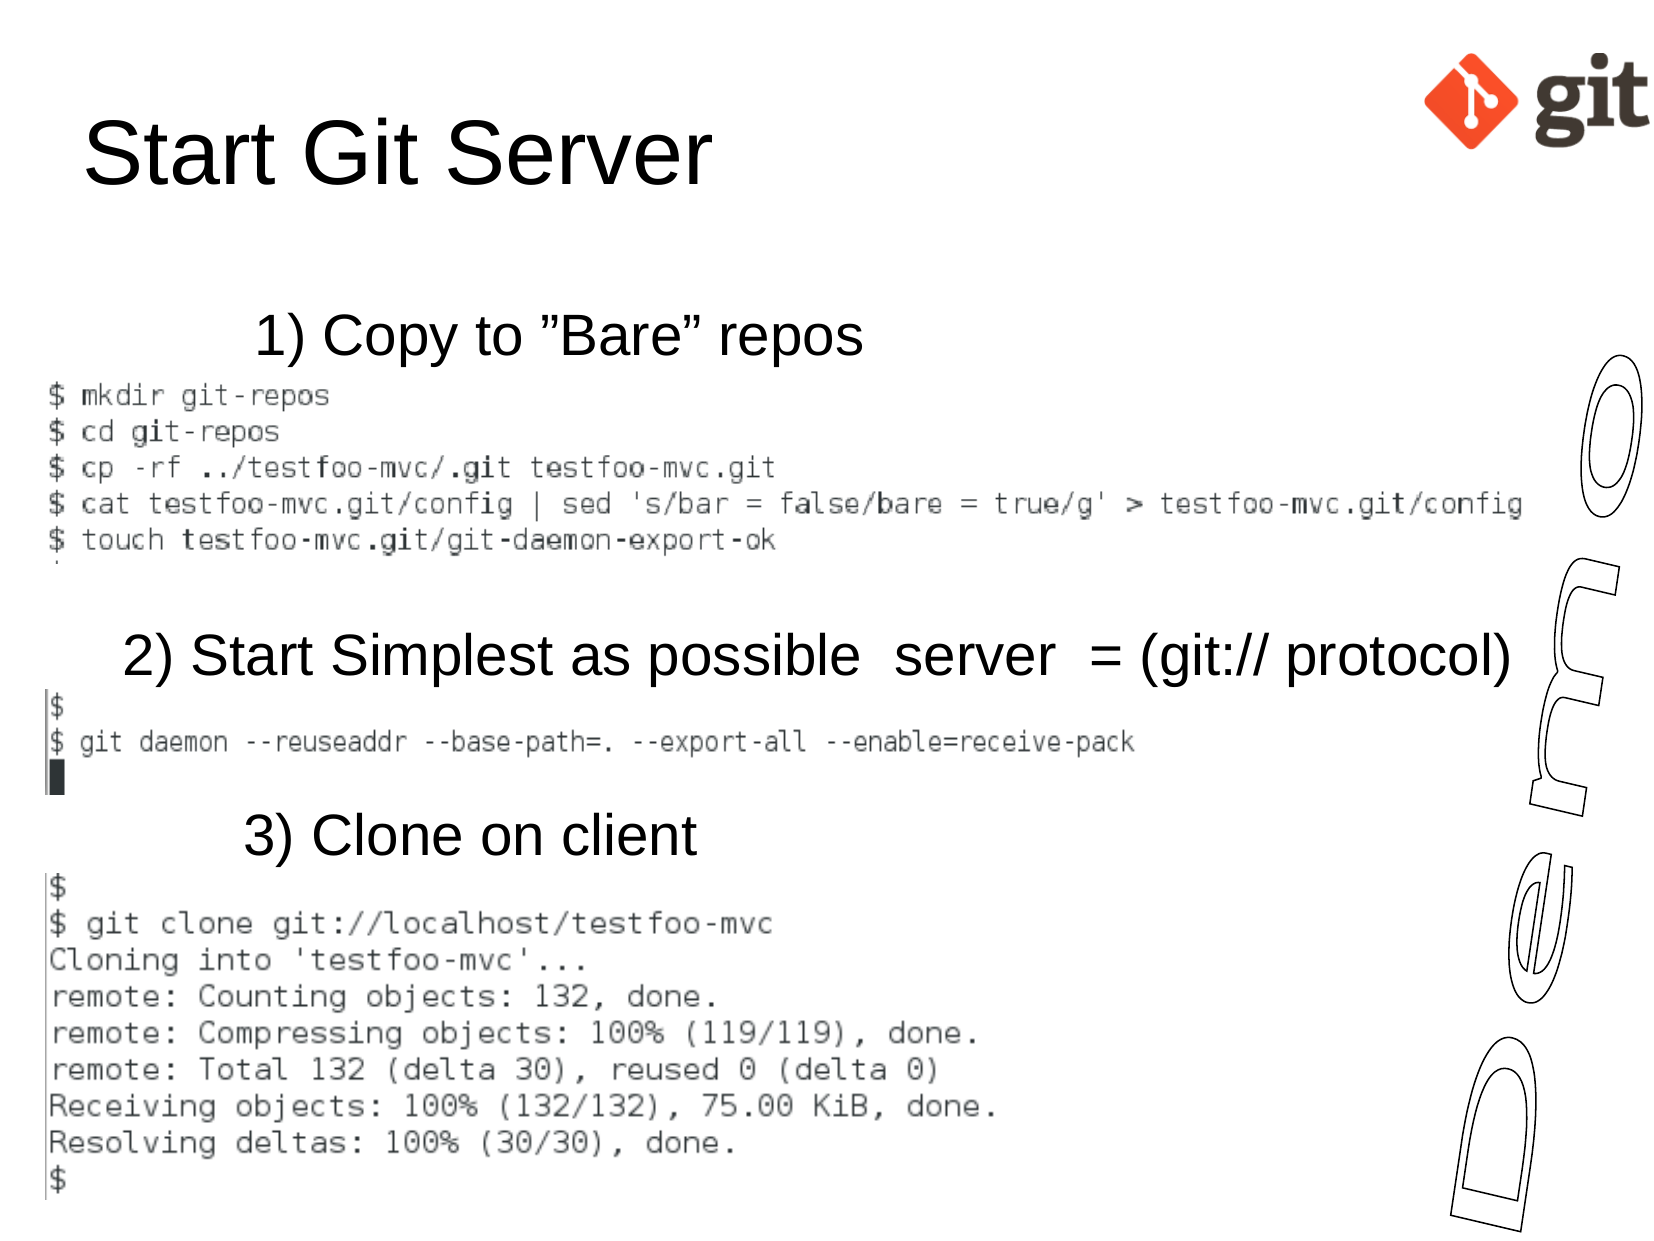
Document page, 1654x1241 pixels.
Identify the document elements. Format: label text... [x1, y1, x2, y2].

picture [47, 377, 1529, 564]
picture [45, 689, 1156, 796]
text_box Demo [1581, 355, 1642, 517]
text_box Demo [1450, 1037, 1536, 1232]
picture [45, 873, 1006, 1201]
title Start Git Server [82, 49, 1571, 257]
text_box Demo [1508, 852, 1573, 1003]
text_box Demo [1529, 558, 1620, 817]
text_box 2) Start Simplest as possible server = (git:// protocol) [108, 615, 1531, 695]
text_box 3) Clone on client [228, 796, 714, 873]
picture [1424, 53, 1650, 150]
text_box 1) Copy to ”Bare” repos [240, 295, 1021, 376]
